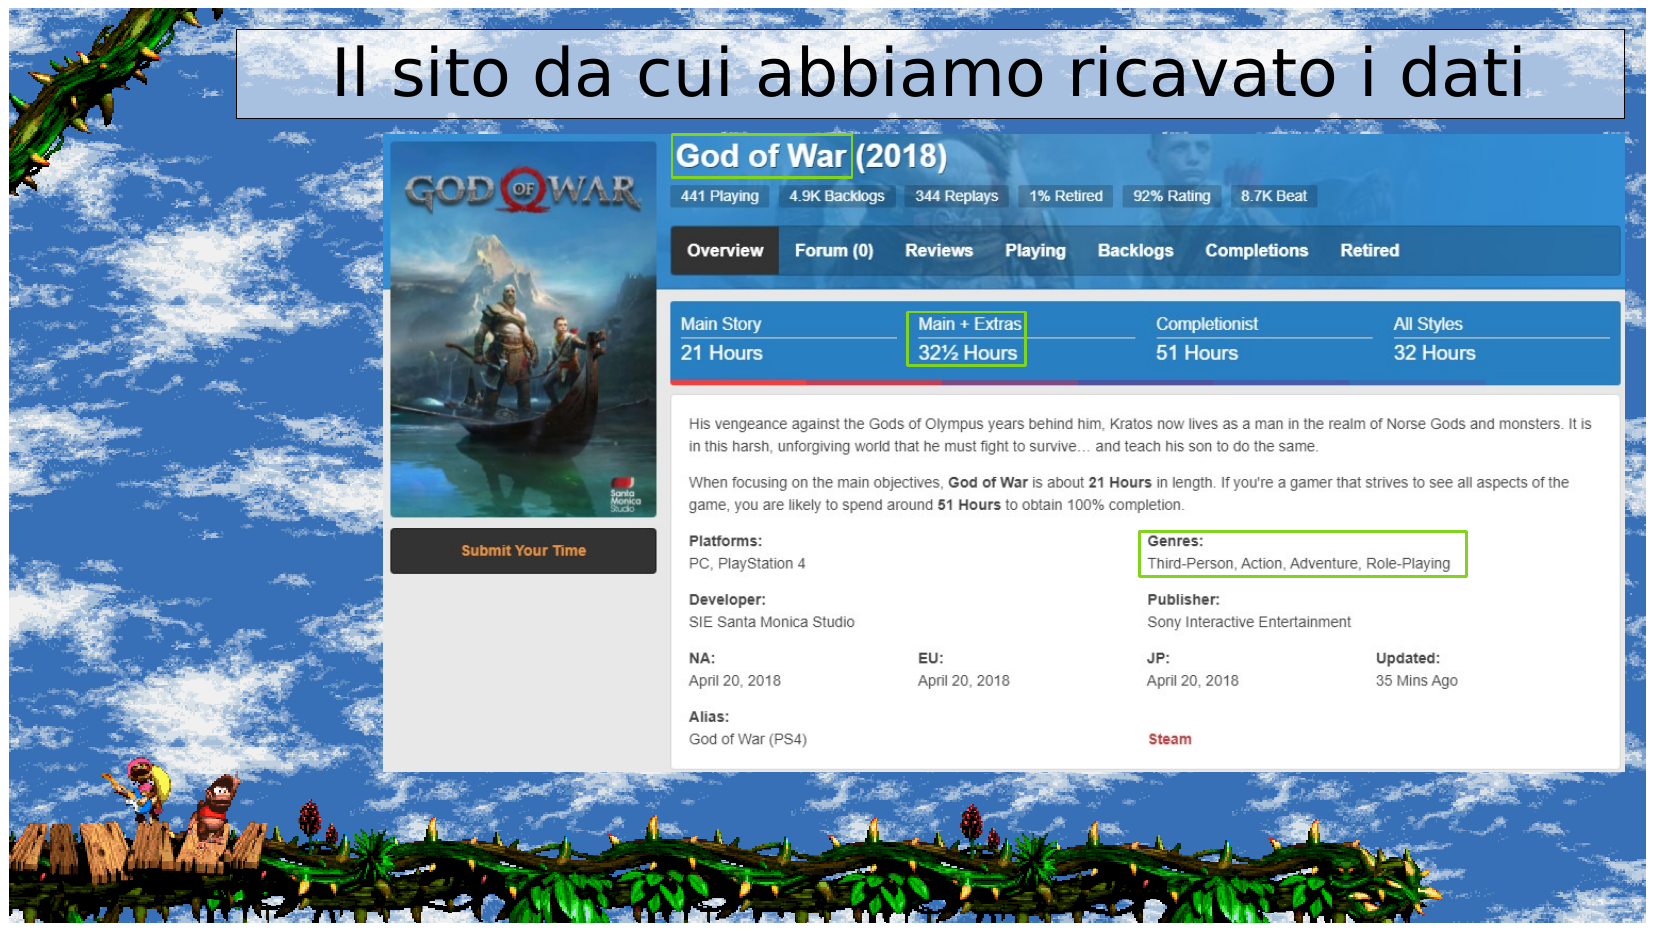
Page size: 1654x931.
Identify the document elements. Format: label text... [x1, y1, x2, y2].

text_box Il sito da cui abbiamo ricavato i dati [236, 29, 1625, 119]
picture [0, 0, 1654, 931]
